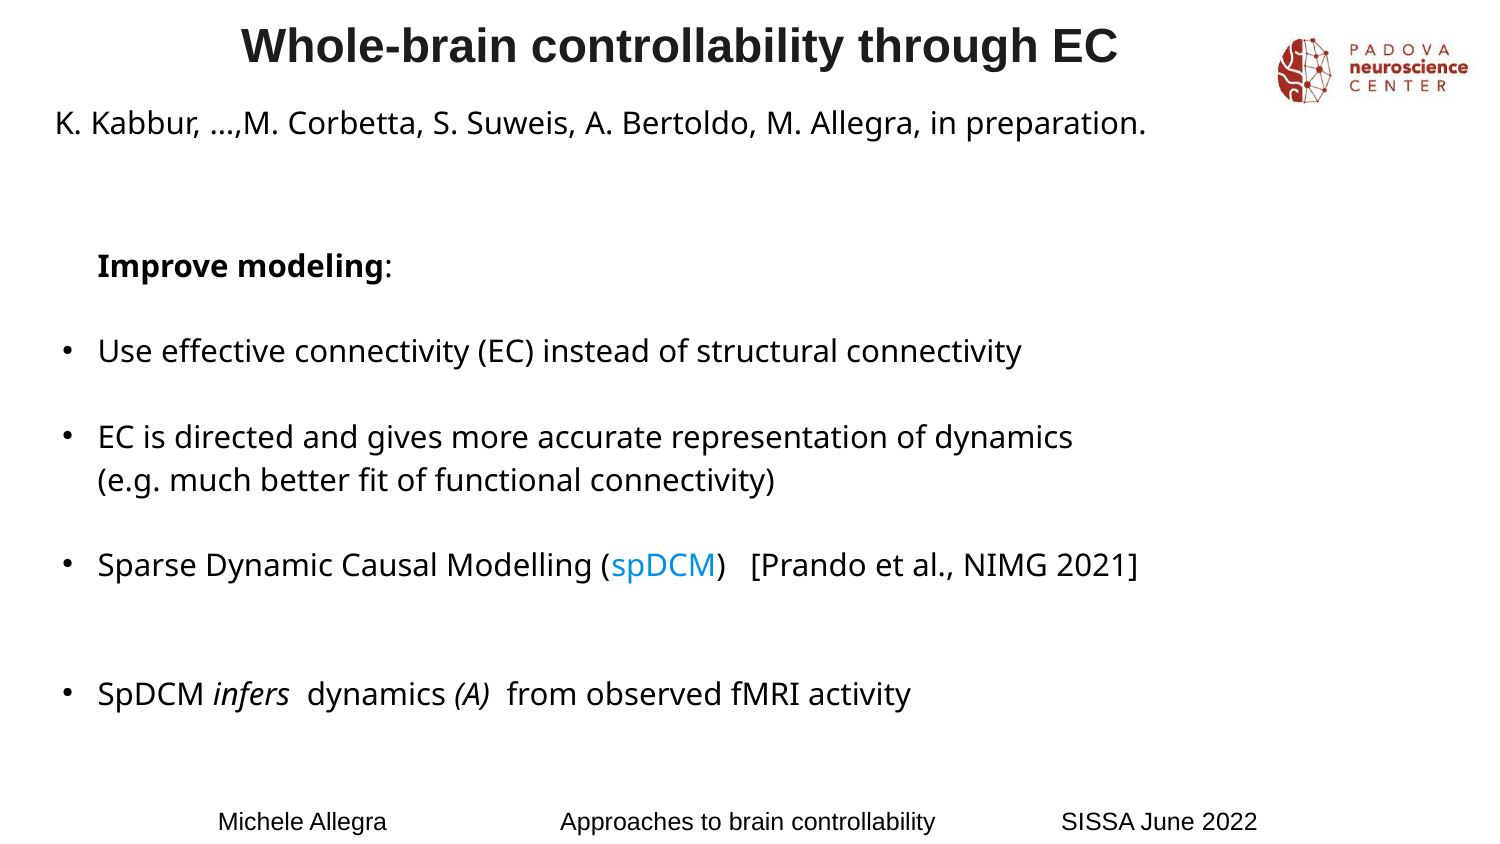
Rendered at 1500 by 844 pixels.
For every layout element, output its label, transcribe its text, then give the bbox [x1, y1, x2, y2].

text_box Improve modeling: Use effective connectivity (EC) instead of structural connectivity EC is directed and gives more accurate representation of dynamics (e.g. much better fit of functional connectivity) Sparse Dynamic Causal Modelling (spDCM) [Prando et al., NIMG 2021] SpDCM infers dynamics (A) from observed fMRI activity [47, 236, 1312, 759]
text_box Whole-brain controllability through EC [0, 0, 1342, 88]
picture [1268, 10, 1476, 123]
text_box K. Kabbur, …,M. Corbetta, S. Suweis, A. Bertoldo, M. Allegra, in preparation. [0, 88, 1279, 156]
text_box Michele Allegra Approaches to brain controllability SISSA June 2022 [64, 794, 1415, 844]
